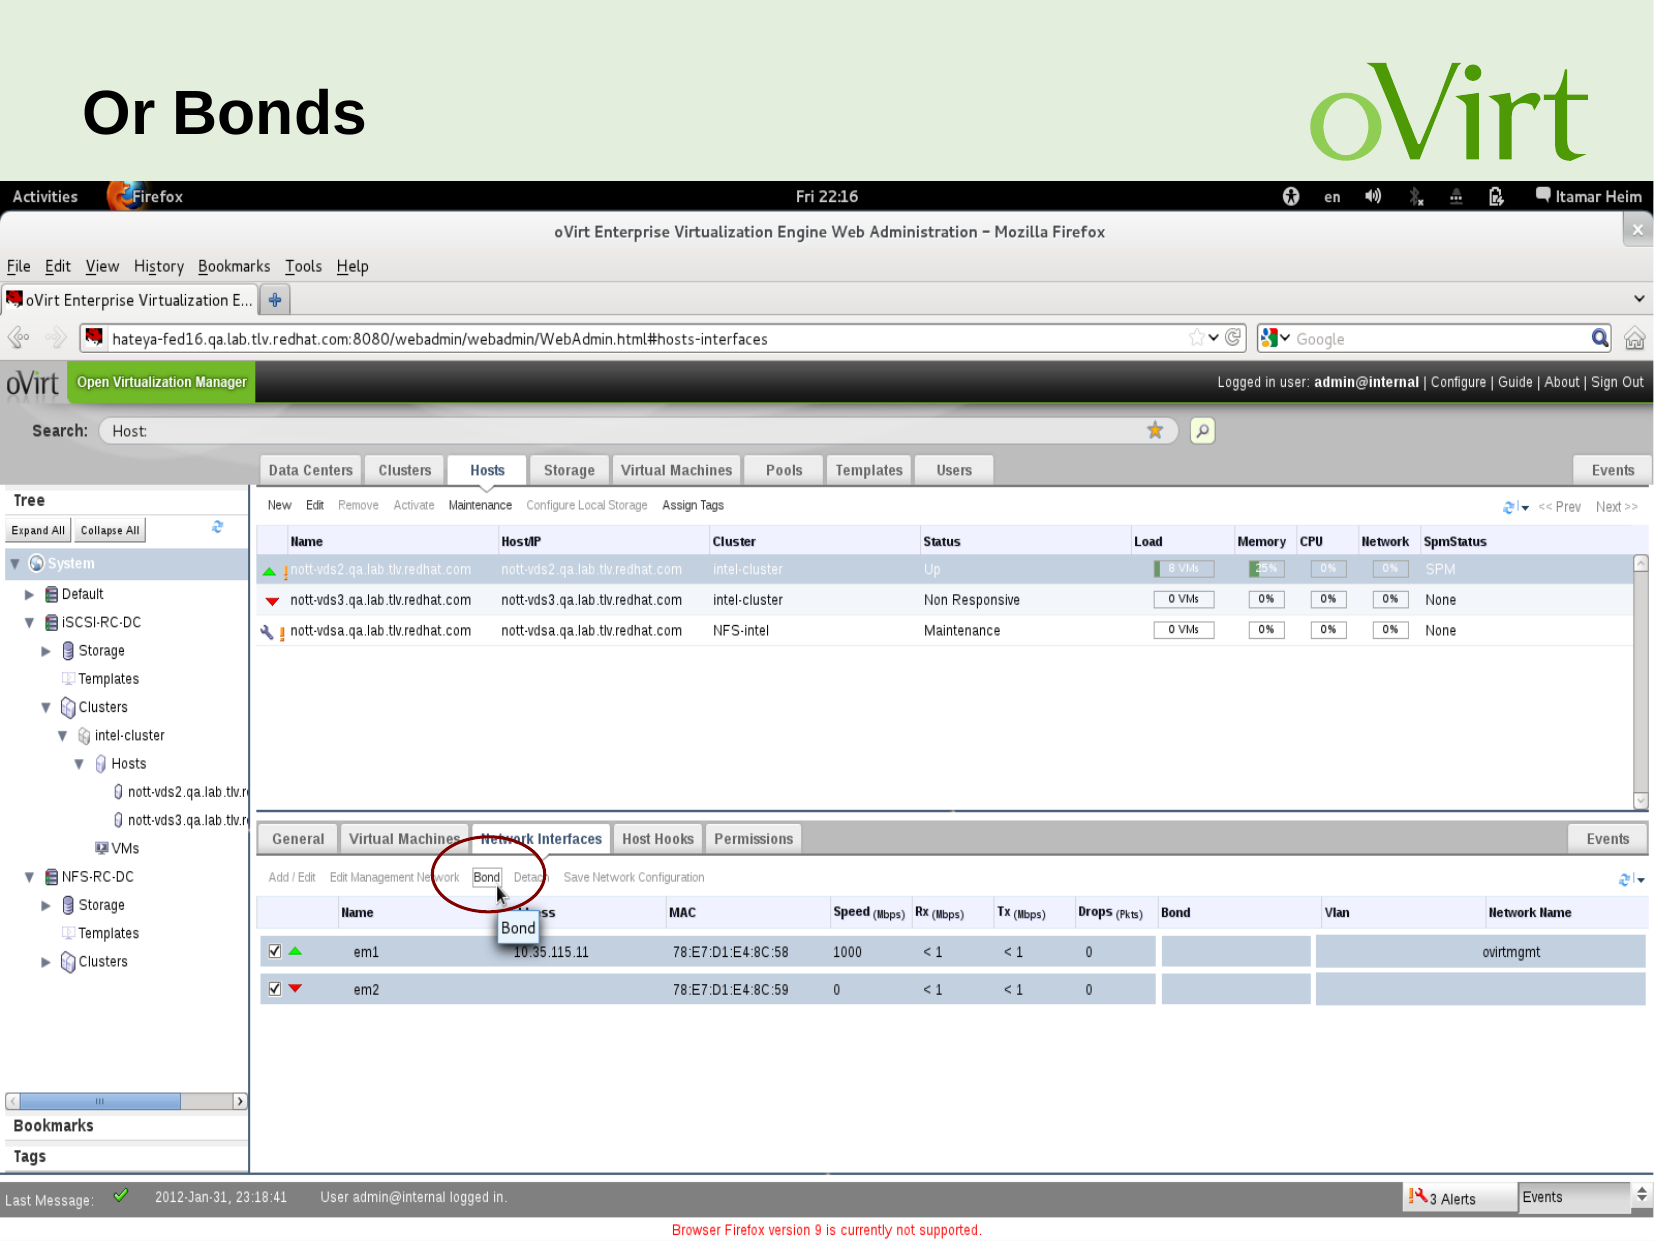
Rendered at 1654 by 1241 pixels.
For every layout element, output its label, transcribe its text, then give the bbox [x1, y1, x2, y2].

picture [0, 181, 1654, 1241]
title Or Bonds [82, 37, 1571, 181]
